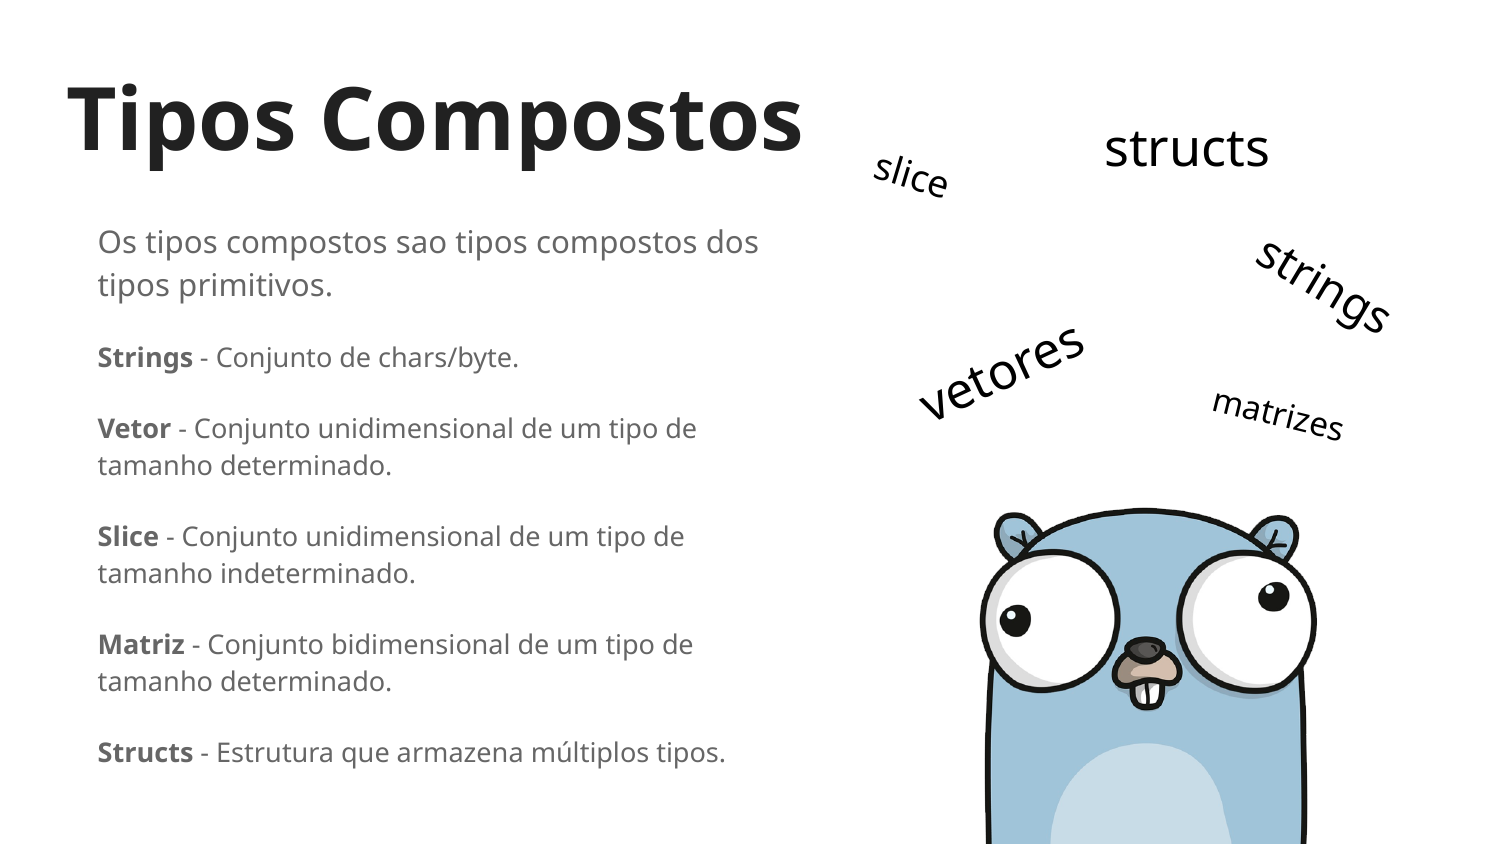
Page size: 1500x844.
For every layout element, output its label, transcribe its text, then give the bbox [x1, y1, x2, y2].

title Tipos Compostos [51, 48, 1449, 180]
text_box vetores [889, 260, 1153, 424]
picture [817, 474, 1486, 844]
text_box structs [1089, 98, 1343, 185]
text_box vetores [994, 365, 1012, 384]
text_box matrizes [1188, 359, 1454, 498]
list Os tipos compostos sao tipos compostos dos tipos primitivos. Strings - Conjunto de chars/byte. Vetor - Conjunto unidimensional de um tipo de tamanho determinado. Slice - Conjunto unidimensional de um tipo de tamanho indeterminado. Matriz - Conjunto bidimensional de um tipo de tamanho determinado. Structs - Estrutura que armazena múltiplos tipos. [82, 201, 782, 750]
text_box strings [1232, 201, 1486, 397]
text_box slice [855, 123, 1133, 259]
